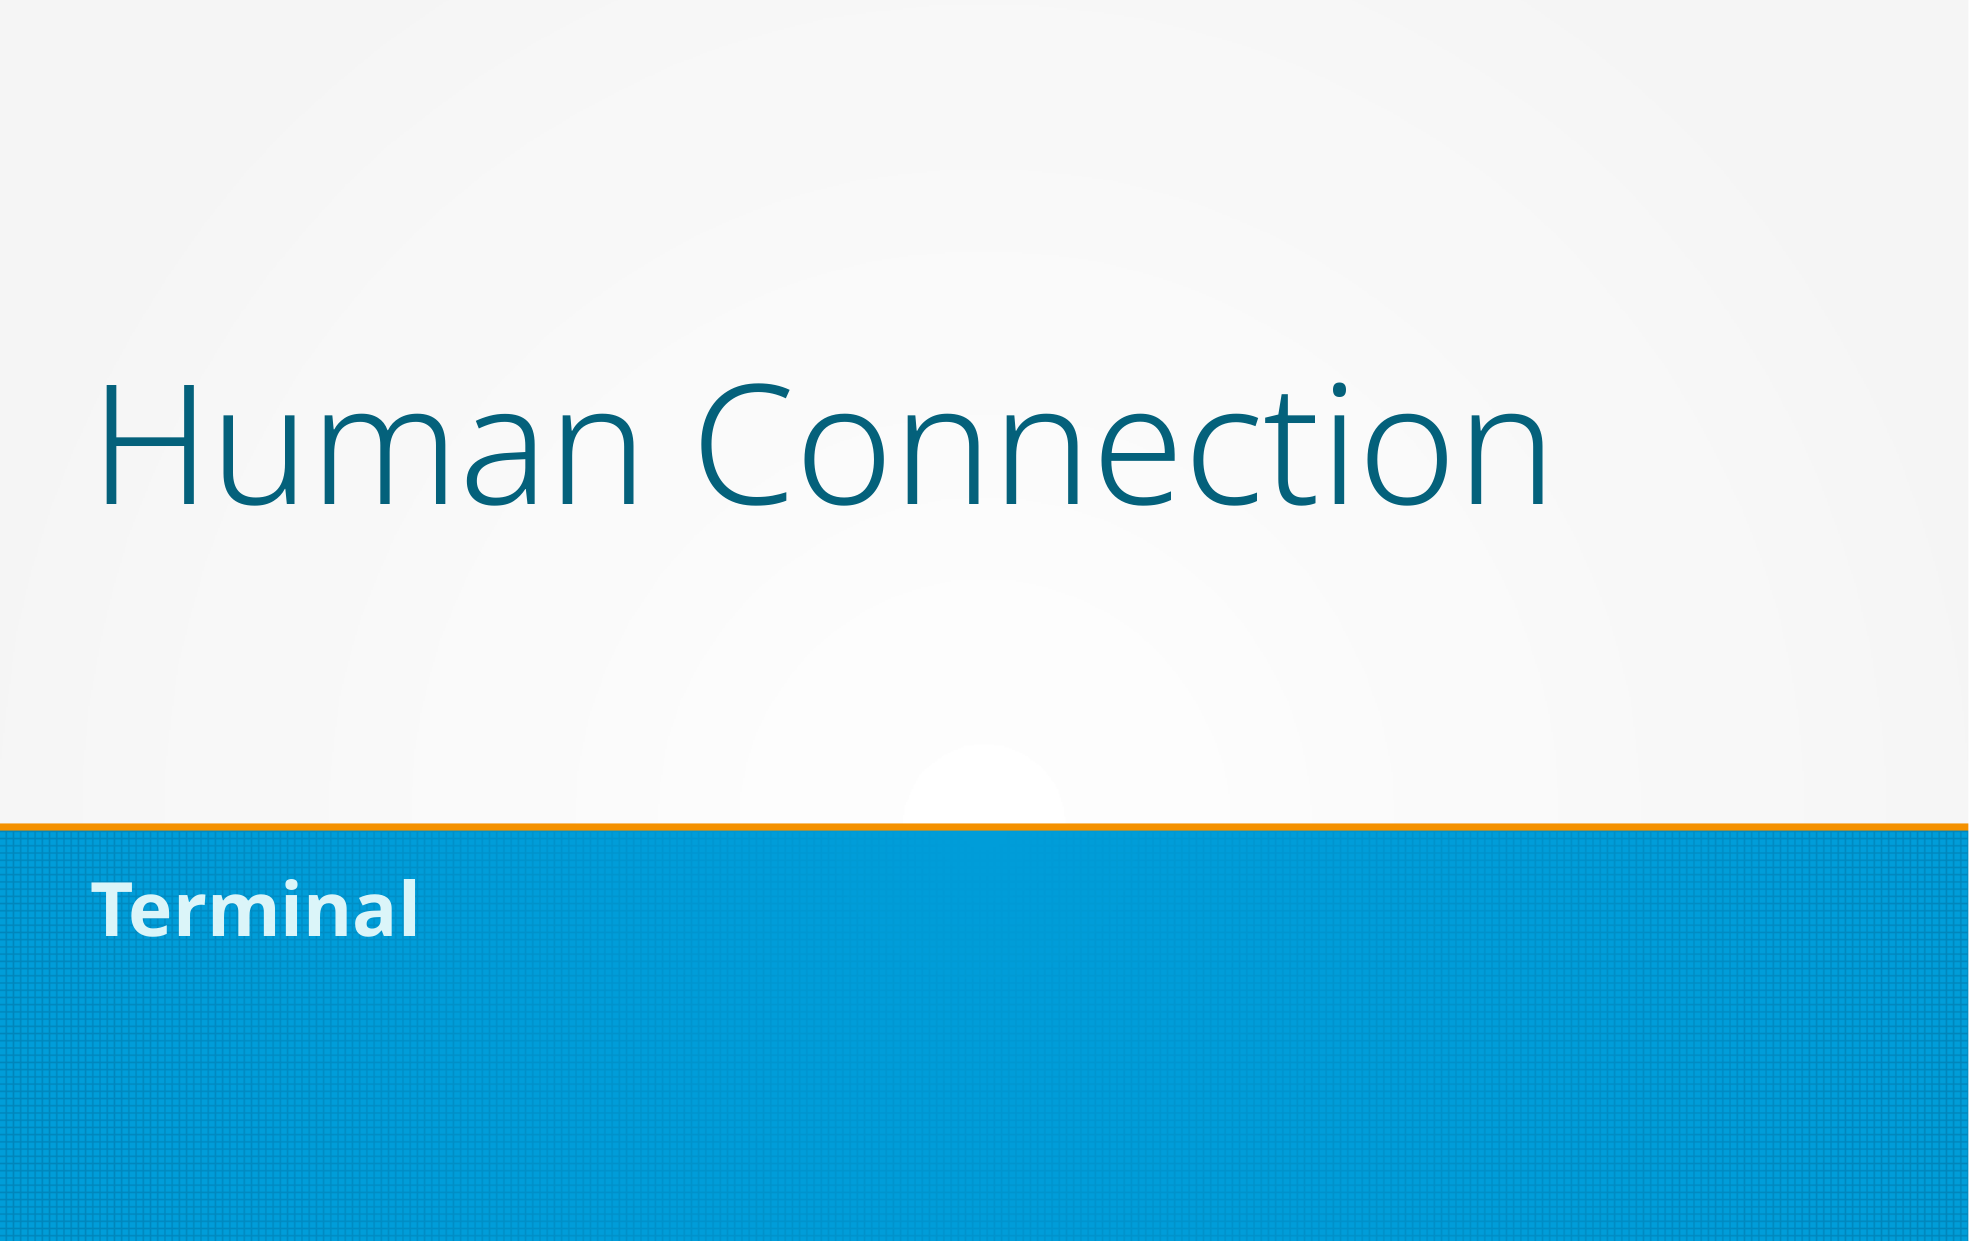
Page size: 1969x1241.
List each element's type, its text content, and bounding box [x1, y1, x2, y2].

picture [0, 0, 1969, 830]
title Human Connection [90, 49, 1862, 781]
subtitle Terminal [90, 855, 1861, 1111]
